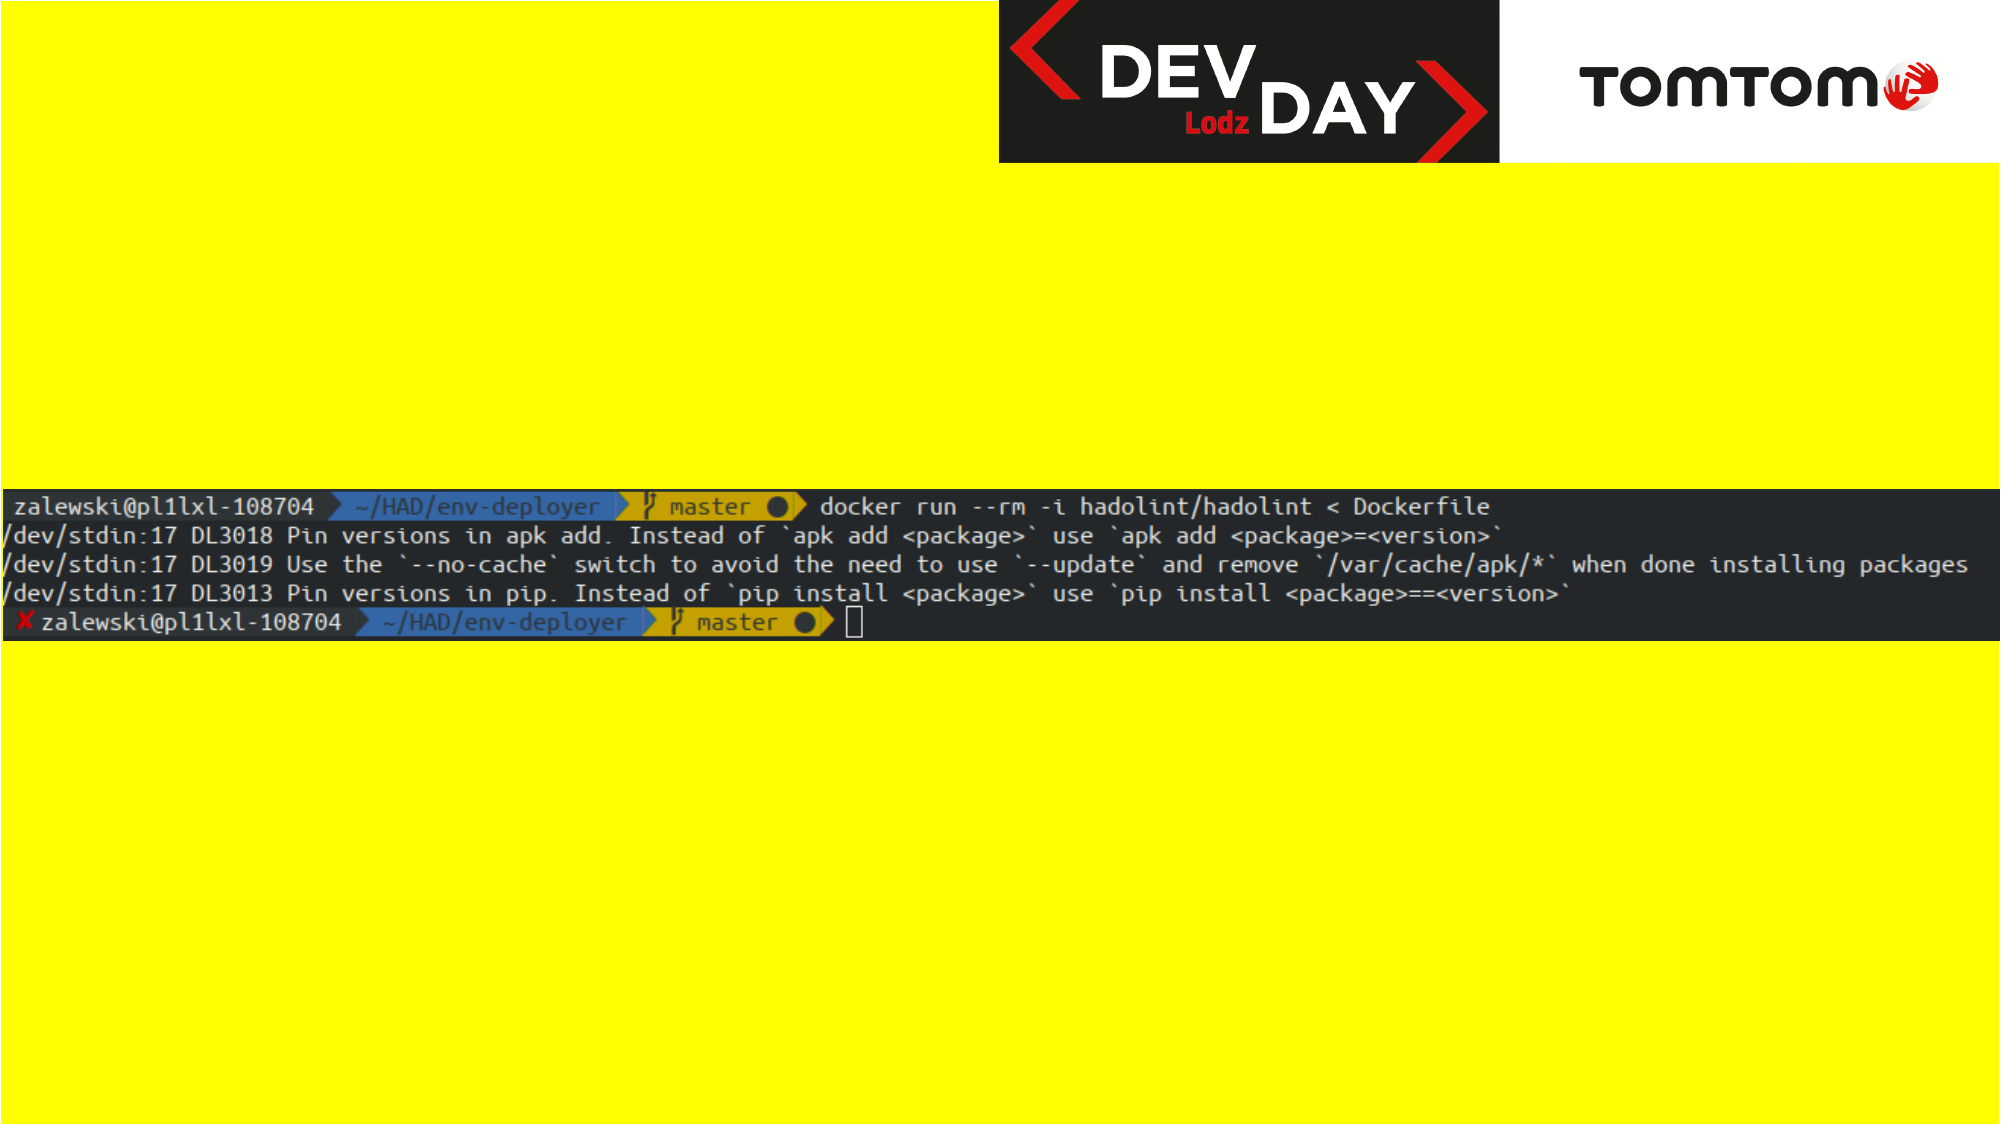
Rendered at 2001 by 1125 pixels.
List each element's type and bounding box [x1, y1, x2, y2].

text_box [0, 0, 2000, 1125]
picture [999, 0, 2000, 164]
picture [3, 489, 2000, 641]
